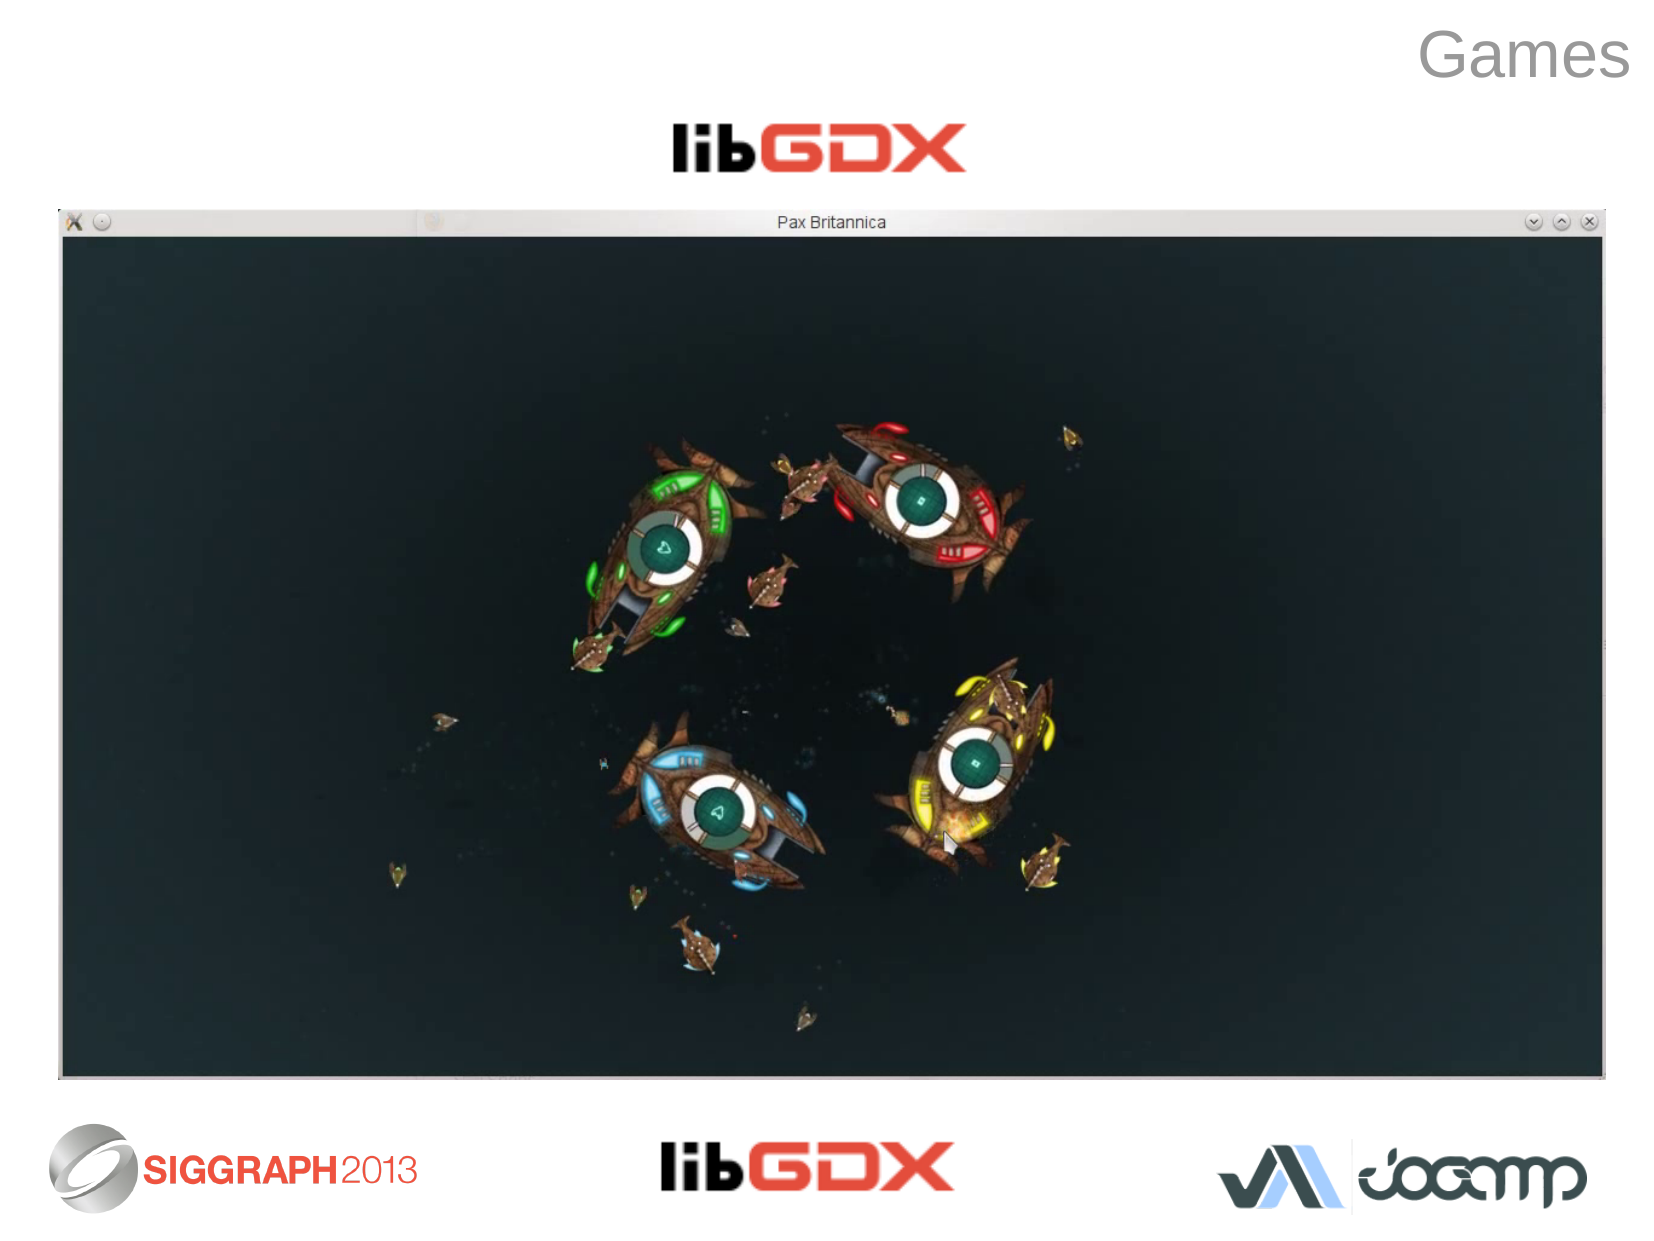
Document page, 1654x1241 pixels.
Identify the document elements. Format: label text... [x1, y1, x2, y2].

text_box Games [1402, 9, 1648, 115]
picture [45, 1122, 421, 1215]
picture [1215, 1139, 1587, 1215]
picture [641, 1109, 976, 1225]
picture [58, 209, 1606, 1081]
picture [653, 91, 988, 206]
